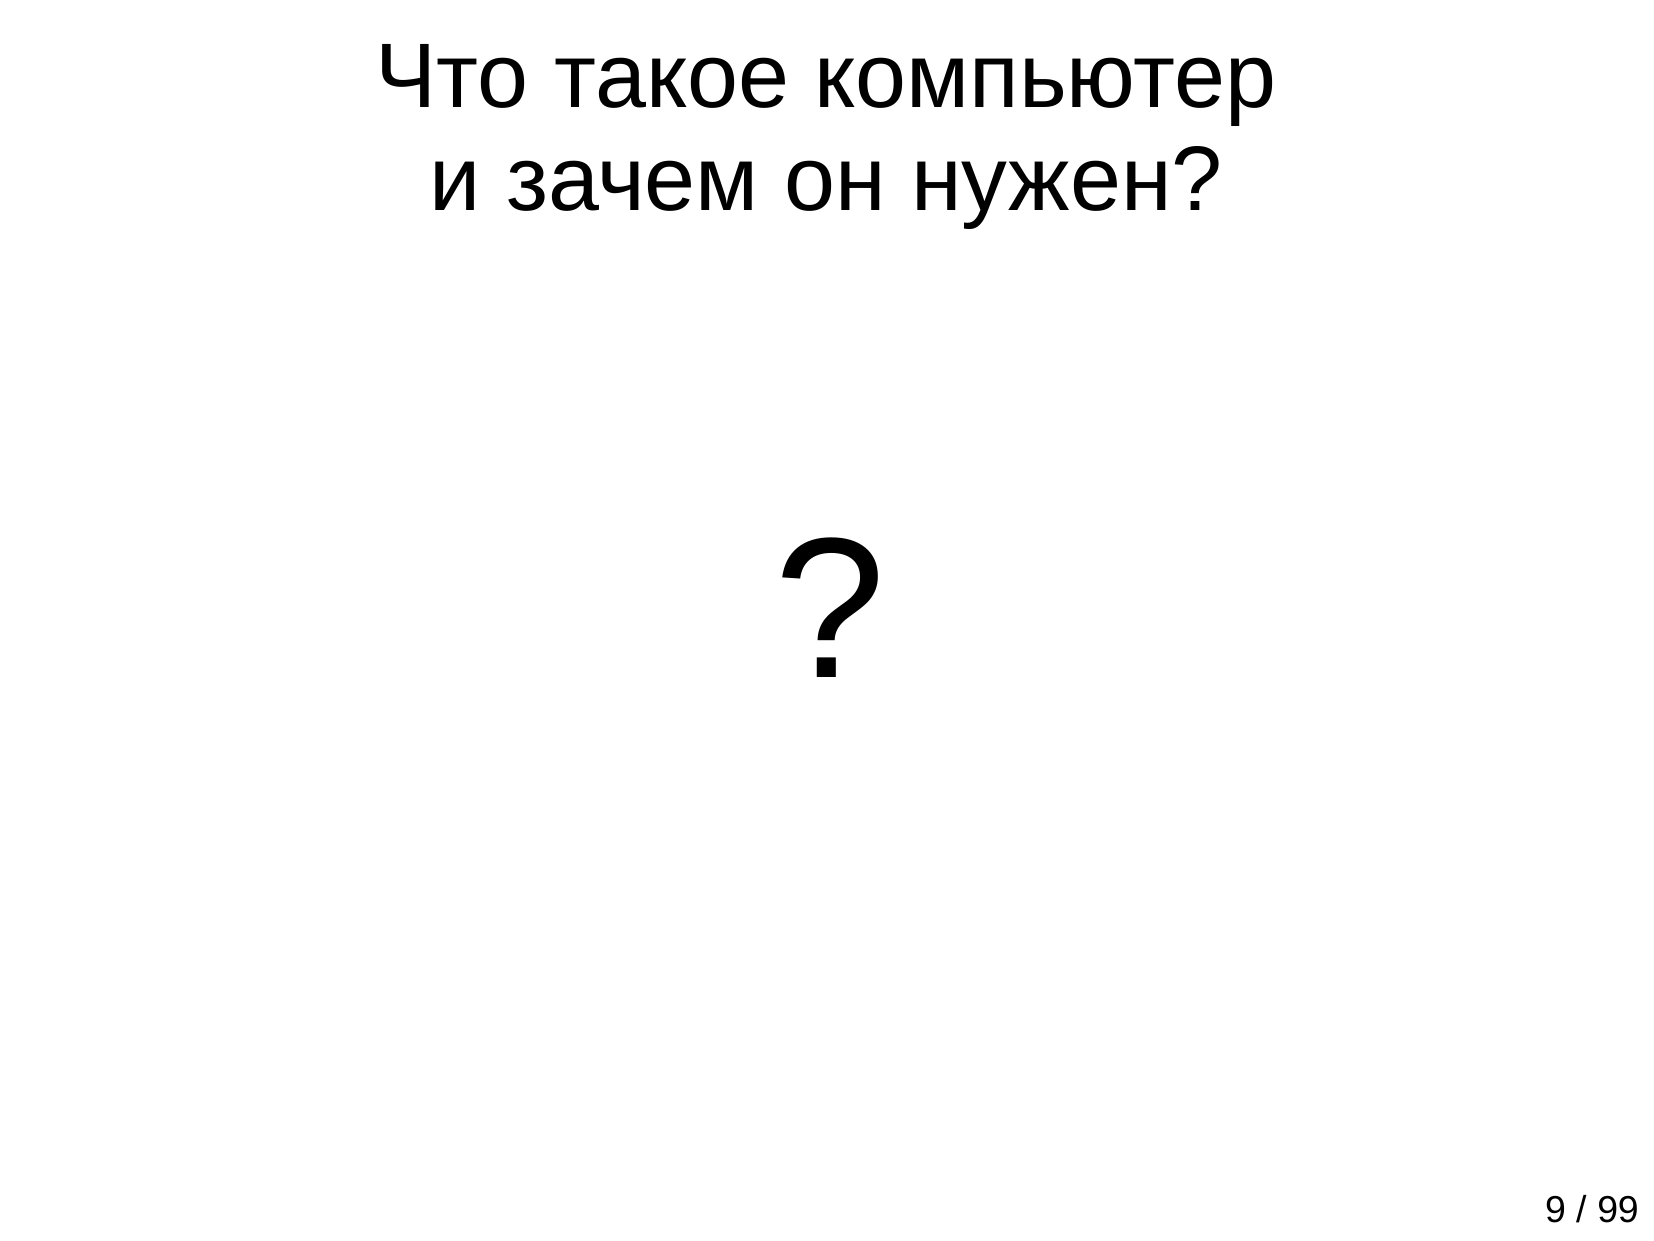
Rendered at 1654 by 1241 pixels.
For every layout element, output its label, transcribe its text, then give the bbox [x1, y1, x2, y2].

list ? [685, 496, 945, 733]
title Что такое компьютер и зачем он нужен? [82, 23, 1571, 231]
text_box <number> / 99 [1380, 1181, 1654, 1238]
